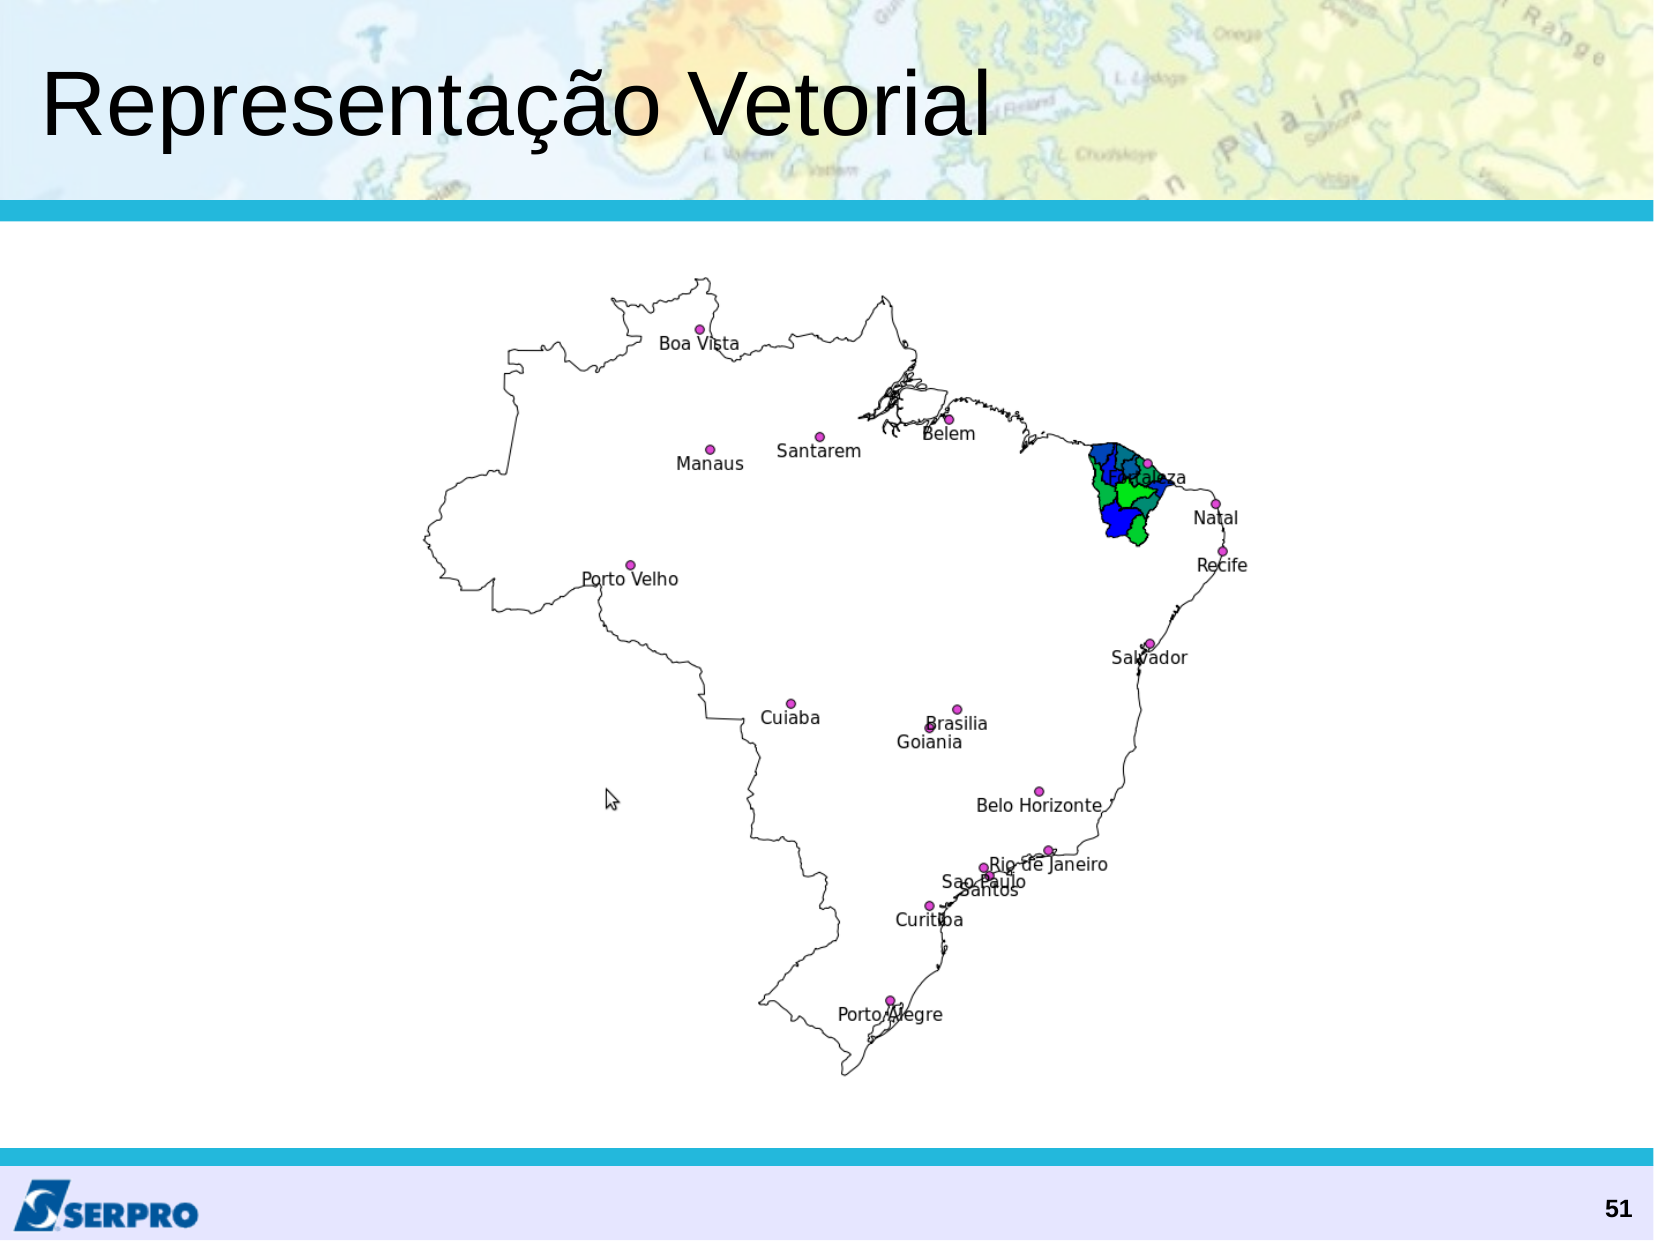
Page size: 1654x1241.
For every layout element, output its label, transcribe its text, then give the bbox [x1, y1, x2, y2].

picture [10, 1177, 201, 1235]
title Representação Vetorial [40, 49, 1614, 159]
picture [398, 261, 1258, 1081]
